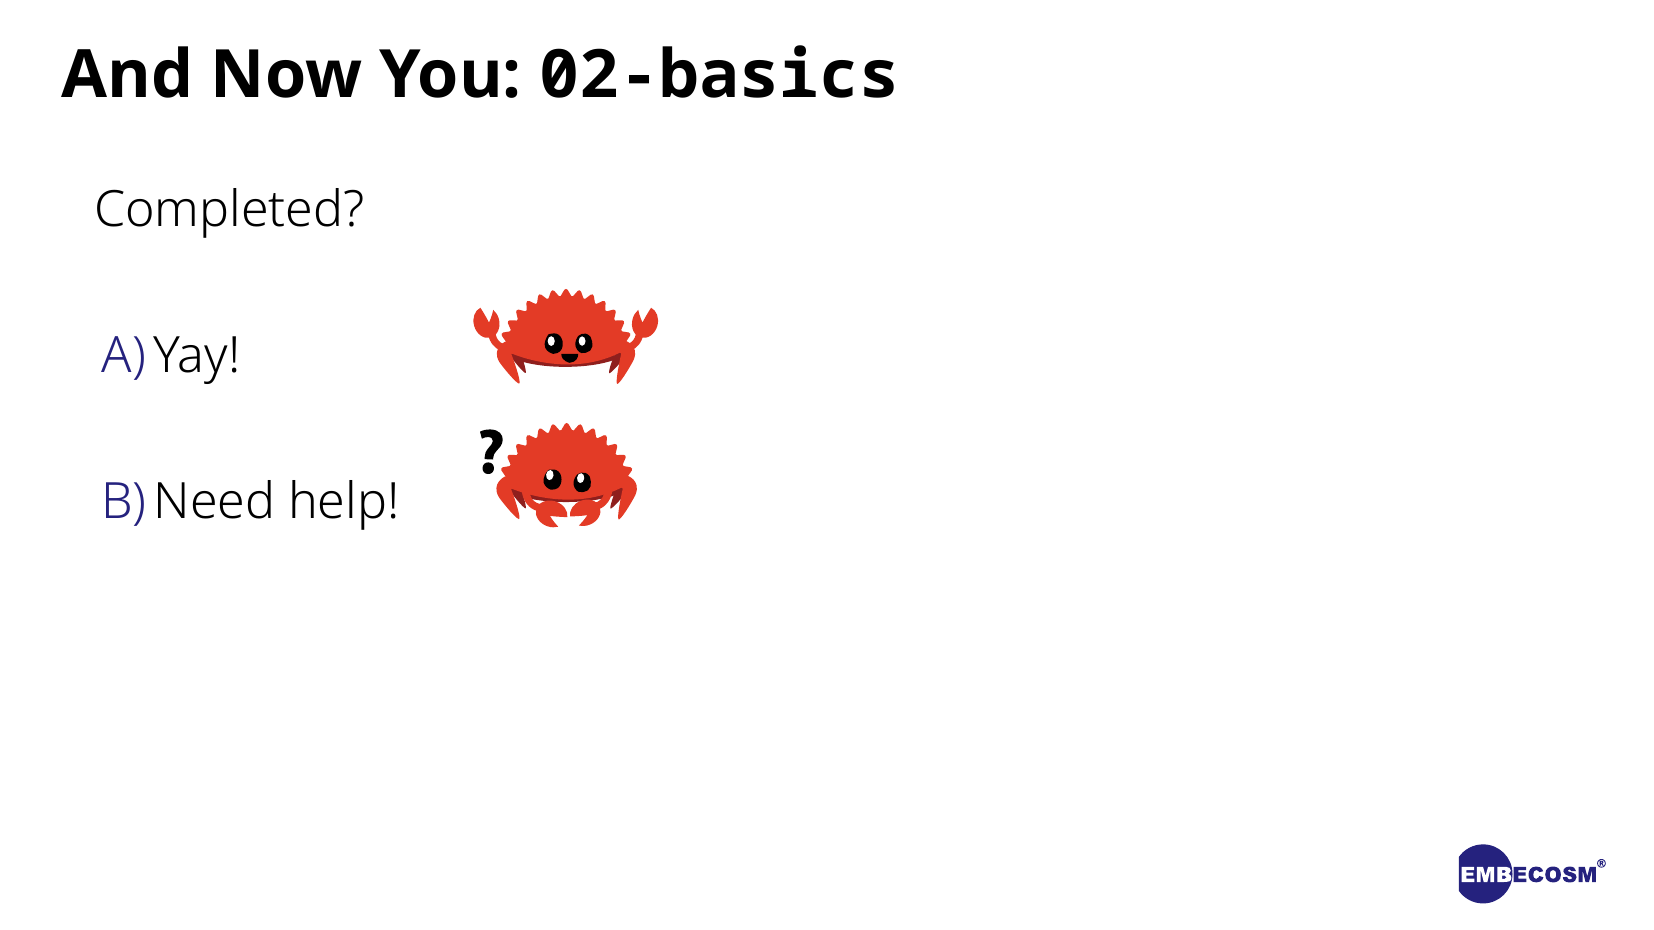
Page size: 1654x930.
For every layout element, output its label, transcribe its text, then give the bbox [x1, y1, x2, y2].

picture [472, 416, 640, 530]
title And Now You: 02-basics [47, 26, 1606, 178]
picture [472, 278, 660, 403]
list Completed? Yay! Need help! [94, 177, 1559, 845]
